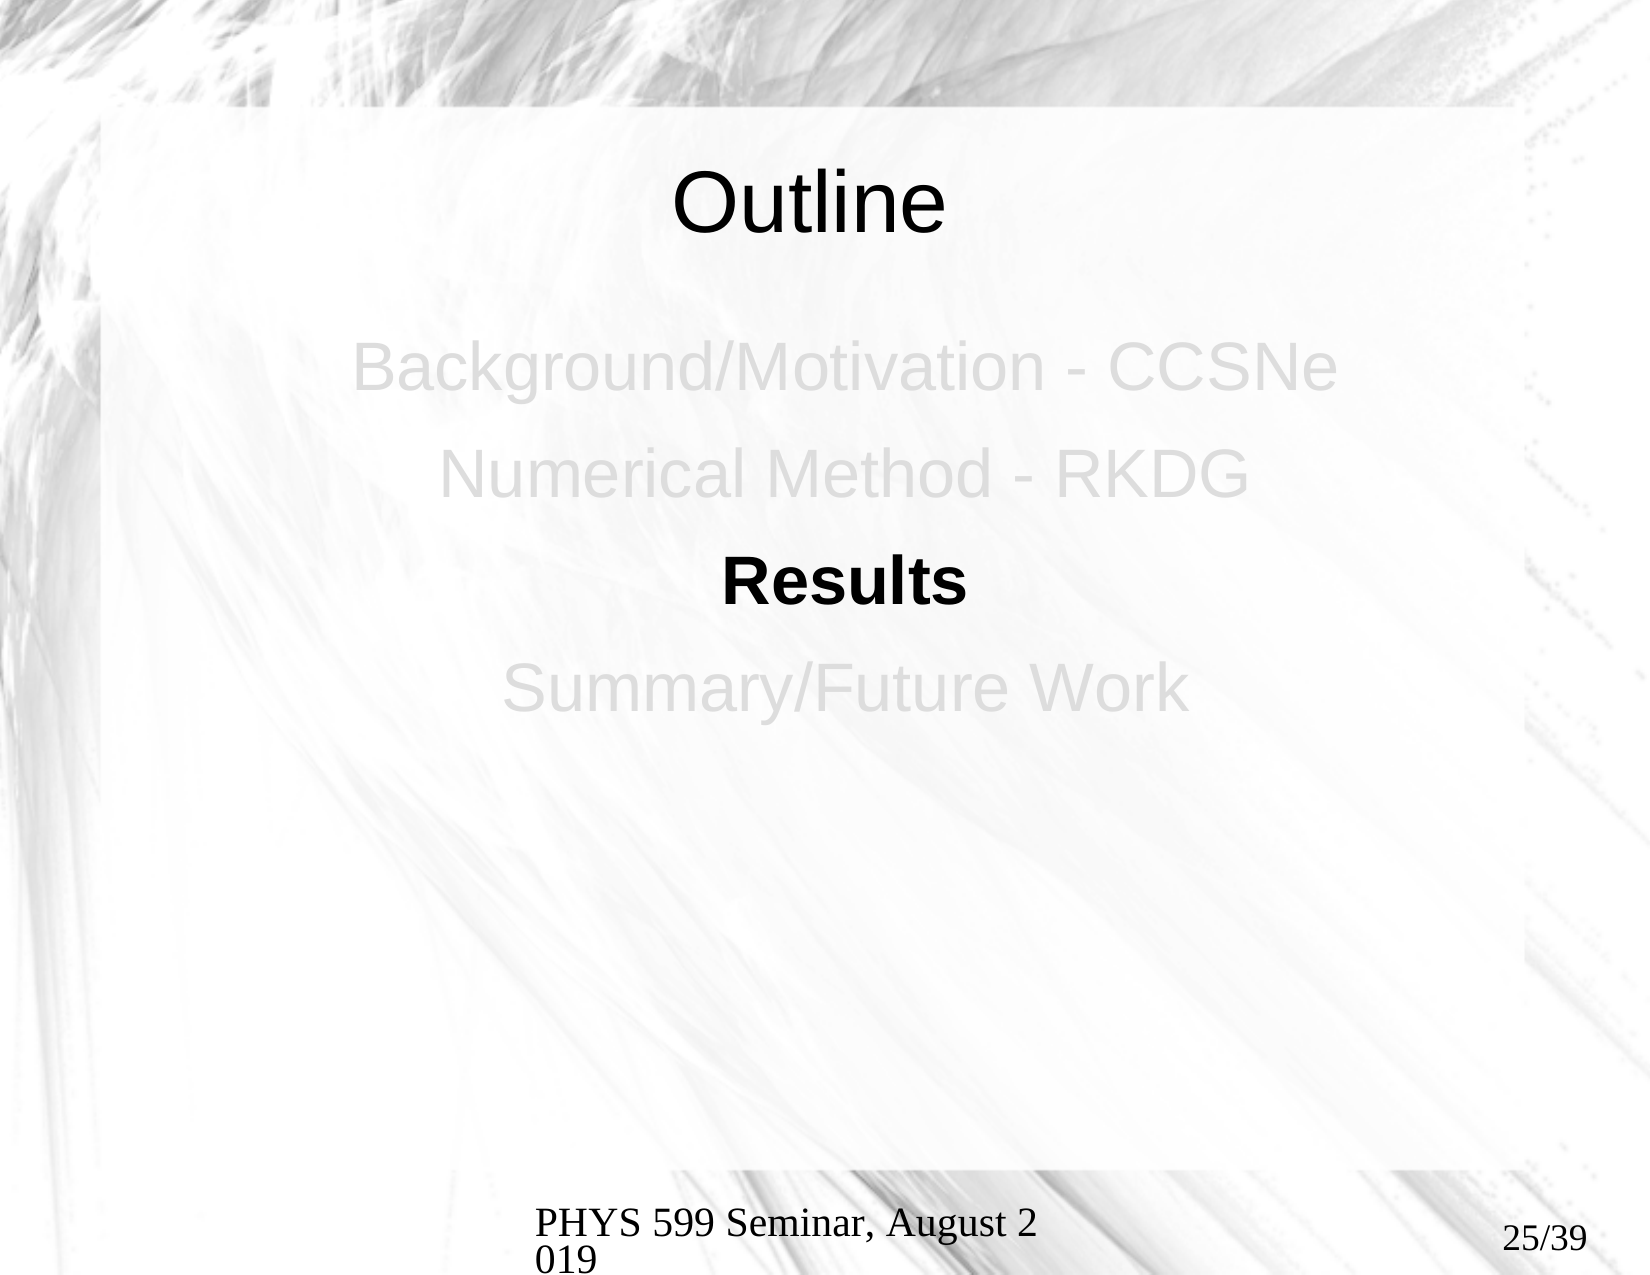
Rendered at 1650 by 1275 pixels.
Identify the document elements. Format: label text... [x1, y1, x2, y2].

list Background/Motivation - CCSNe Numerical Method - RKDG Results Summary/Future Work [105, 328, 1516, 972]
picture [0, 0, 1650, 1275]
title Outline [117, 115, 1503, 288]
